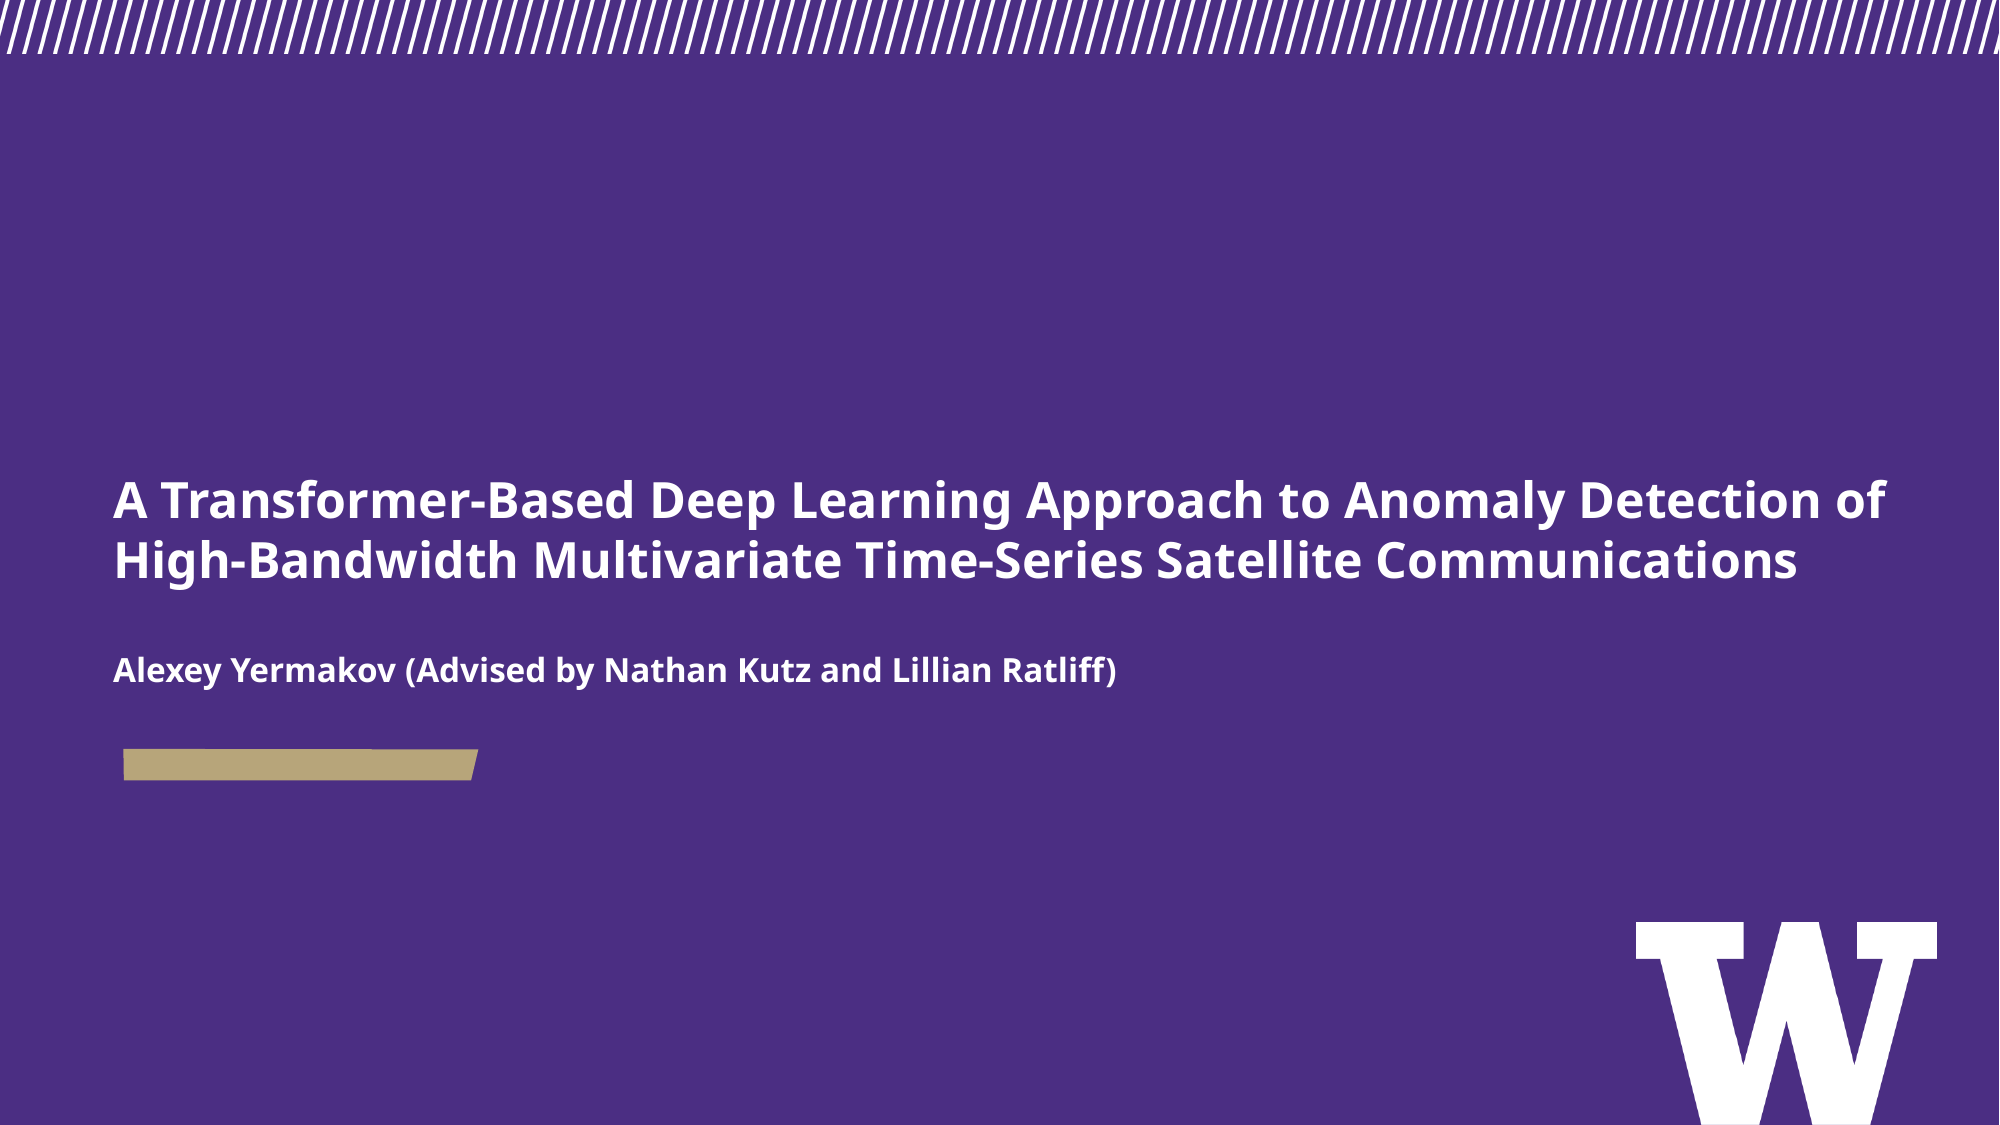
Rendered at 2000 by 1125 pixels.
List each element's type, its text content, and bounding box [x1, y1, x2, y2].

title Alexey Yermakov (Advised by Nathan Kutz and Lillian Ratliff) [113, 647, 1913, 689]
title A Transformer-Based Deep Learning Approach to Anomaly Detection of High-Bandwidth Multivariate Time-Series Satellite Communications [113, 400, 1913, 589]
